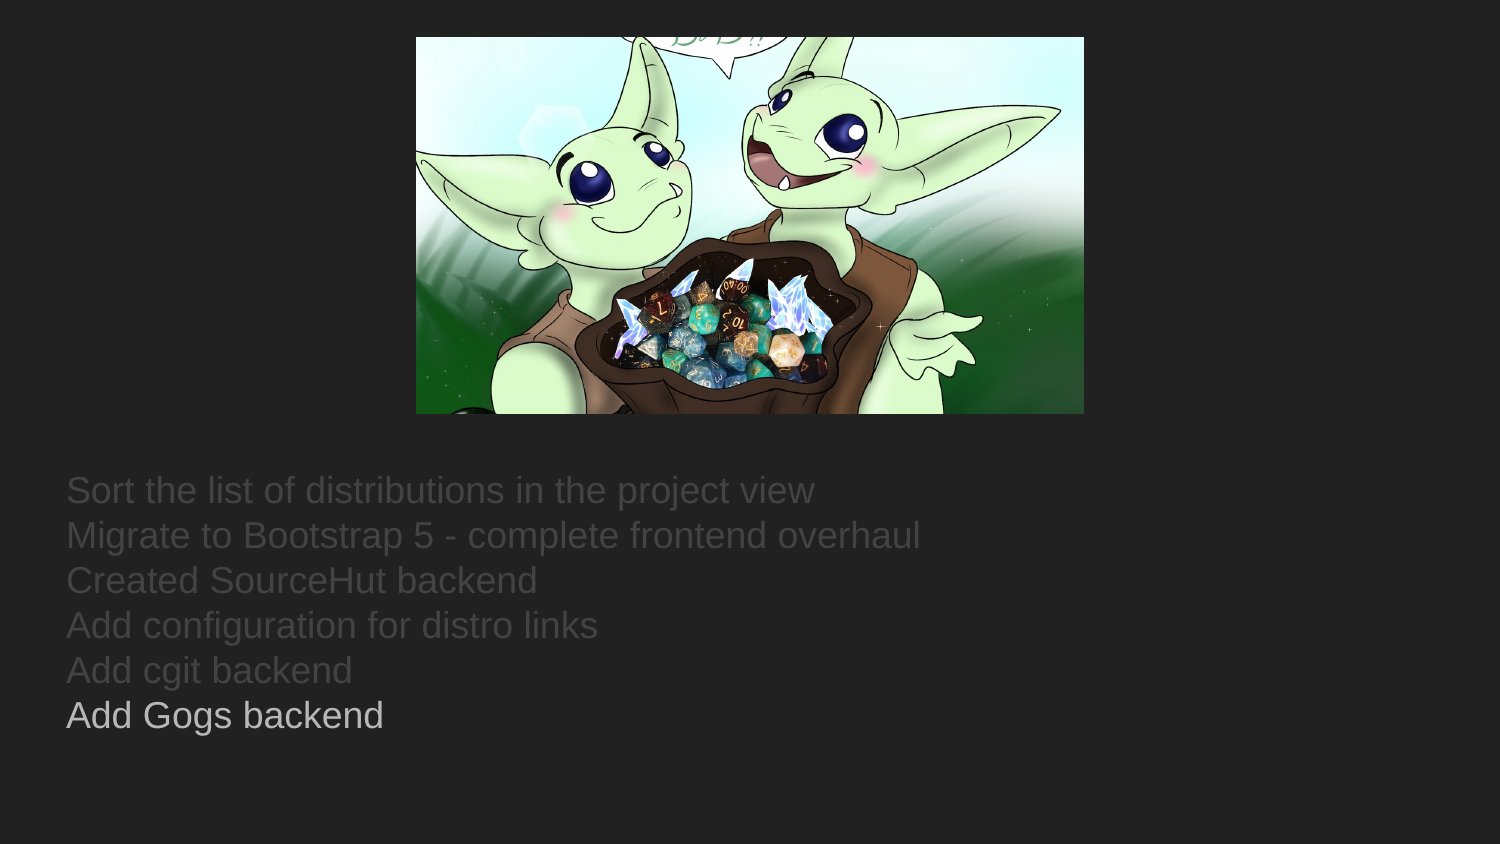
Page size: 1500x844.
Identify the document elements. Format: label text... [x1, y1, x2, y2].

picture [416, 37, 1084, 414]
text_box Sort the list of distributions in the project view Migrate to Bootstrap 5 - complete frontend overhaul Created SourceHut backend Add configuration for distro links Add cgit backend Add Gogs backend [51, 451, 1434, 796]
